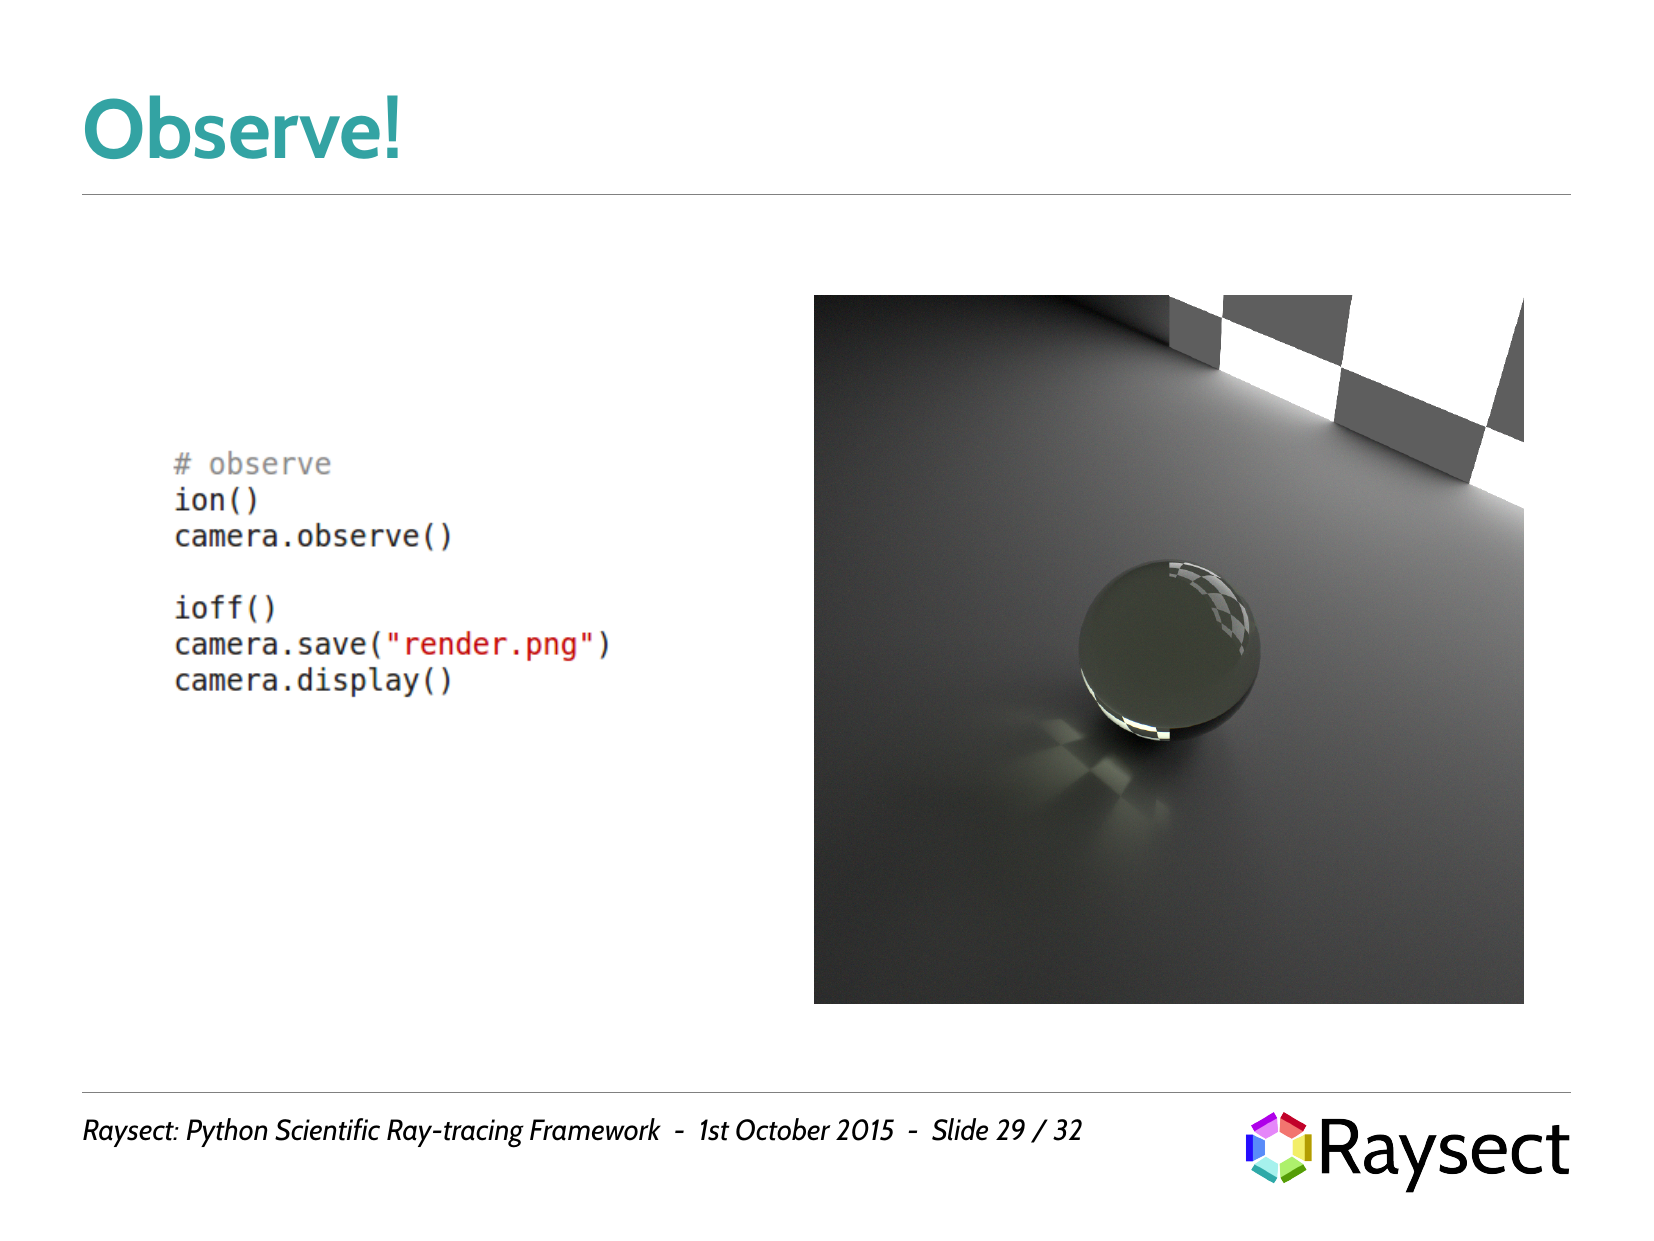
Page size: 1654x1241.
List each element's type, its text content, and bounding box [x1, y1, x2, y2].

title Observe! [82, 70, 1571, 187]
picture [166, 448, 650, 716]
picture [1242, 1108, 1573, 1196]
picture [814, 295, 1524, 1004]
